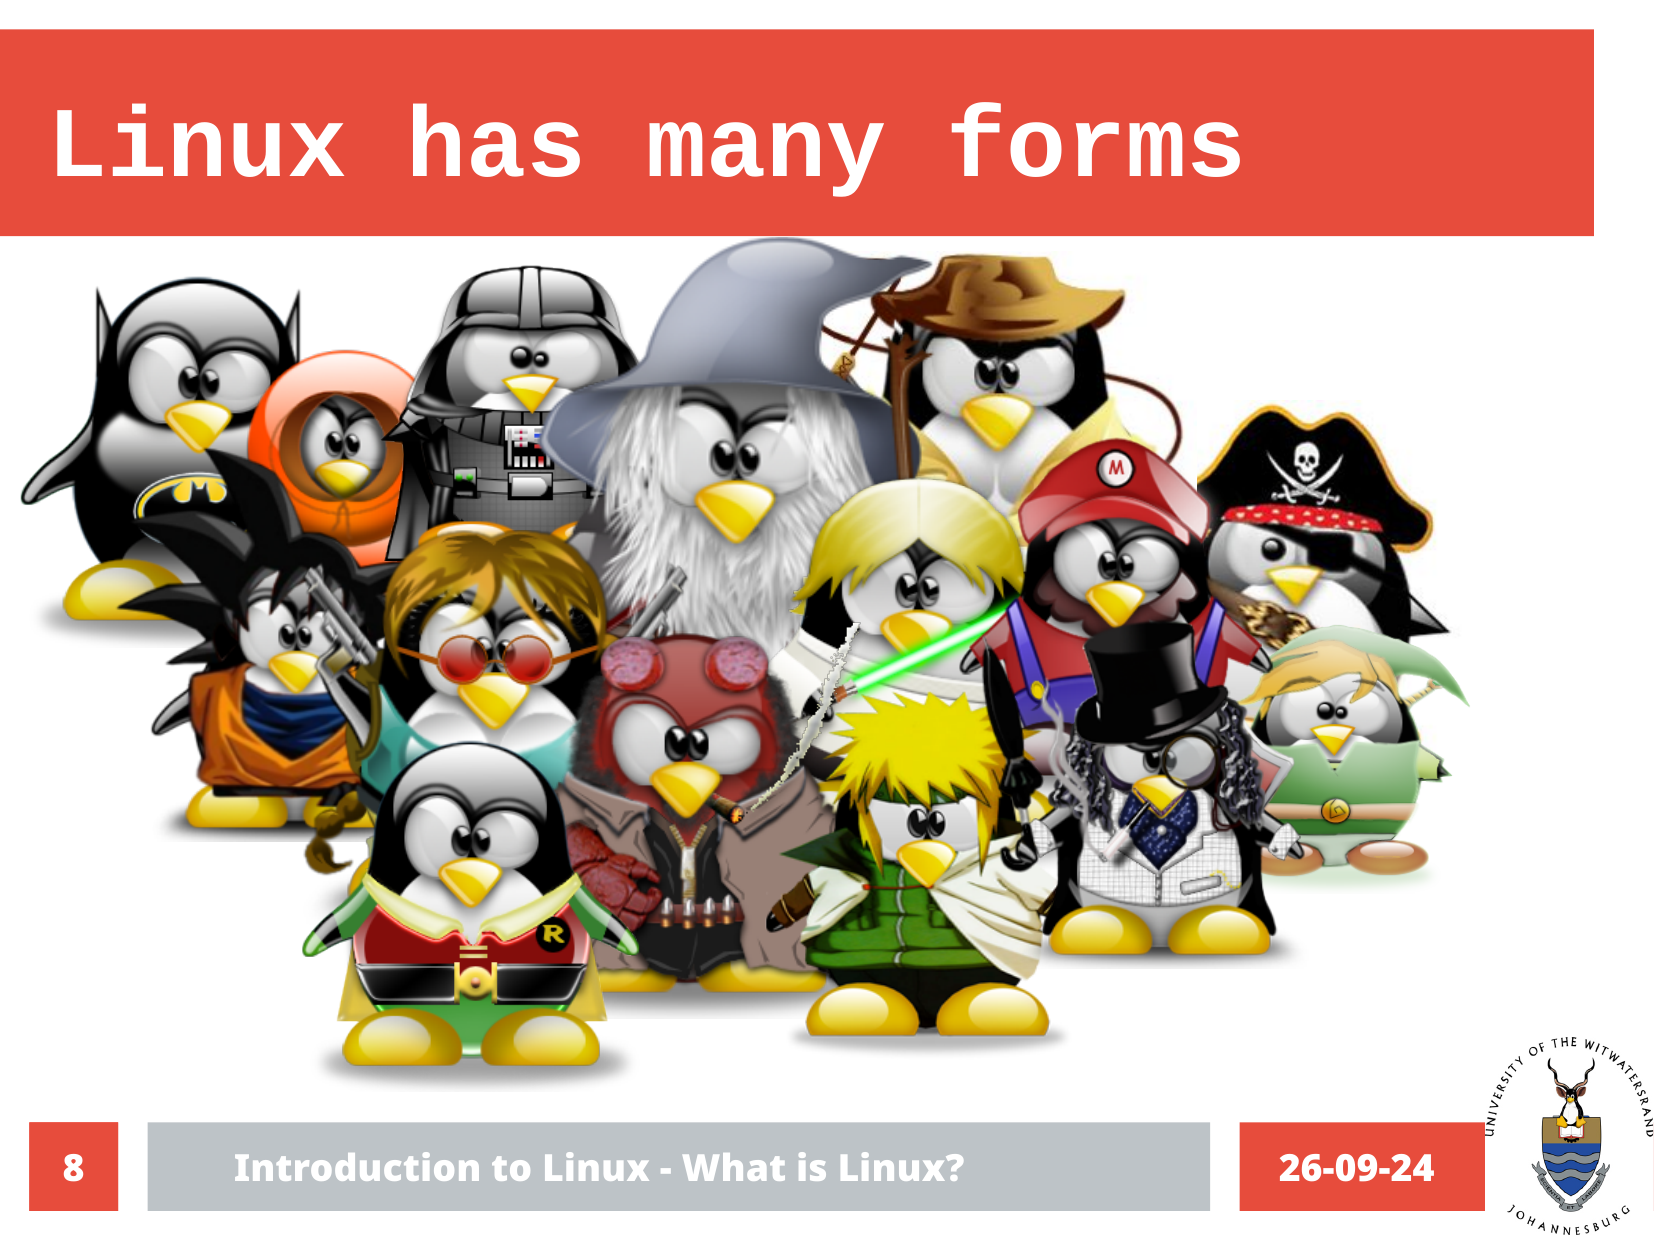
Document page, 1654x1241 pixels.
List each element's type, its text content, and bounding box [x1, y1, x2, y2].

picture [1485, 1037, 1654, 1235]
title Linux has many forms [47, 59, 1583, 207]
picture [12, 237, 1480, 1092]
